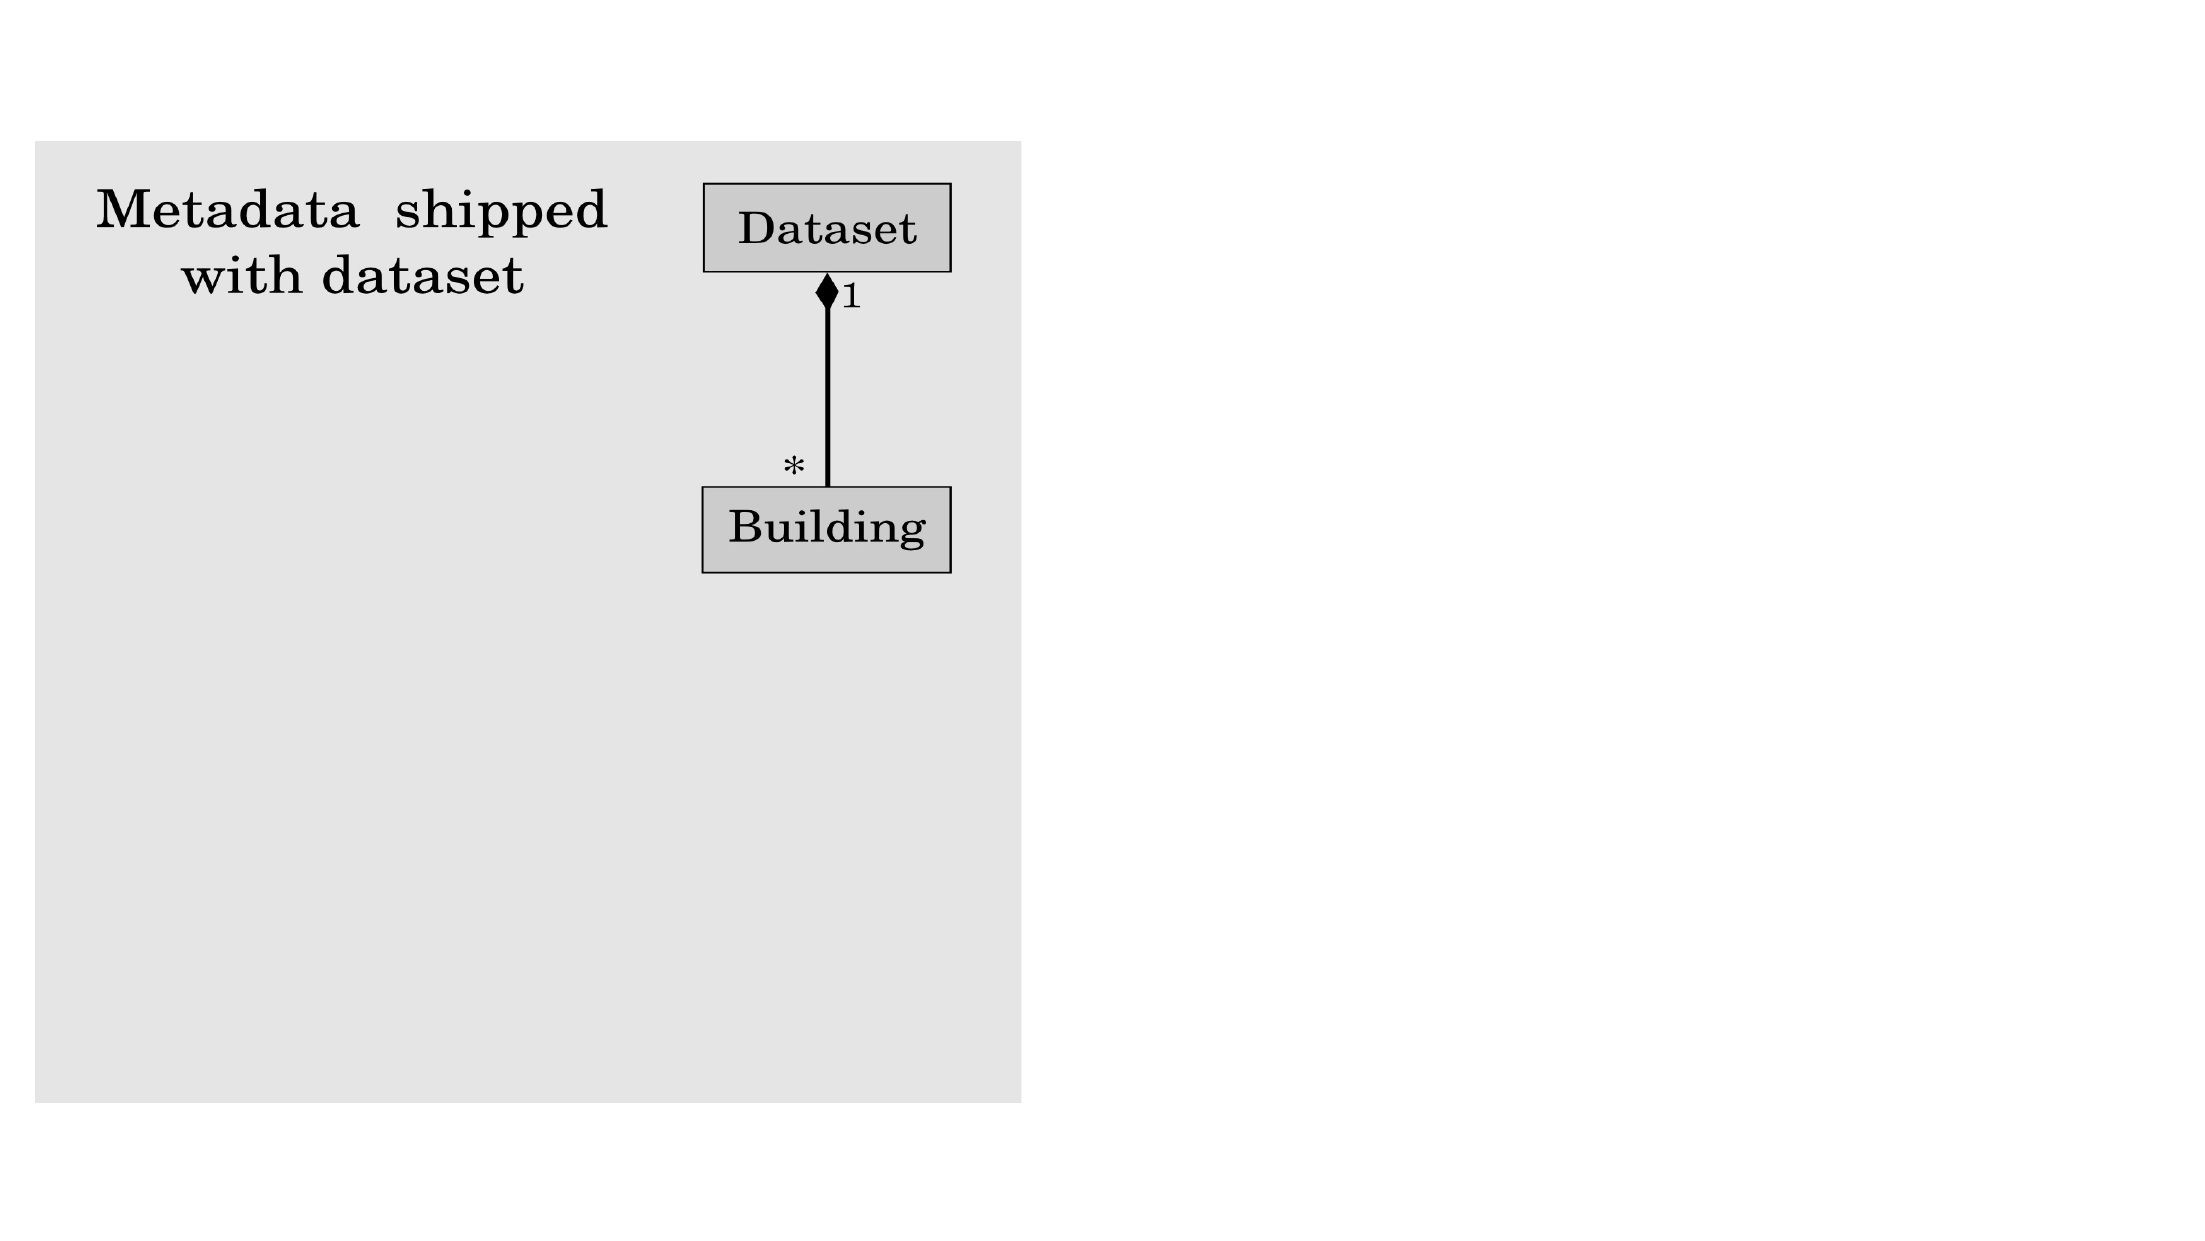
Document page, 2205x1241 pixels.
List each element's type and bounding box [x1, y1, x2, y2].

picture [35, 141, 1597, 1103]
